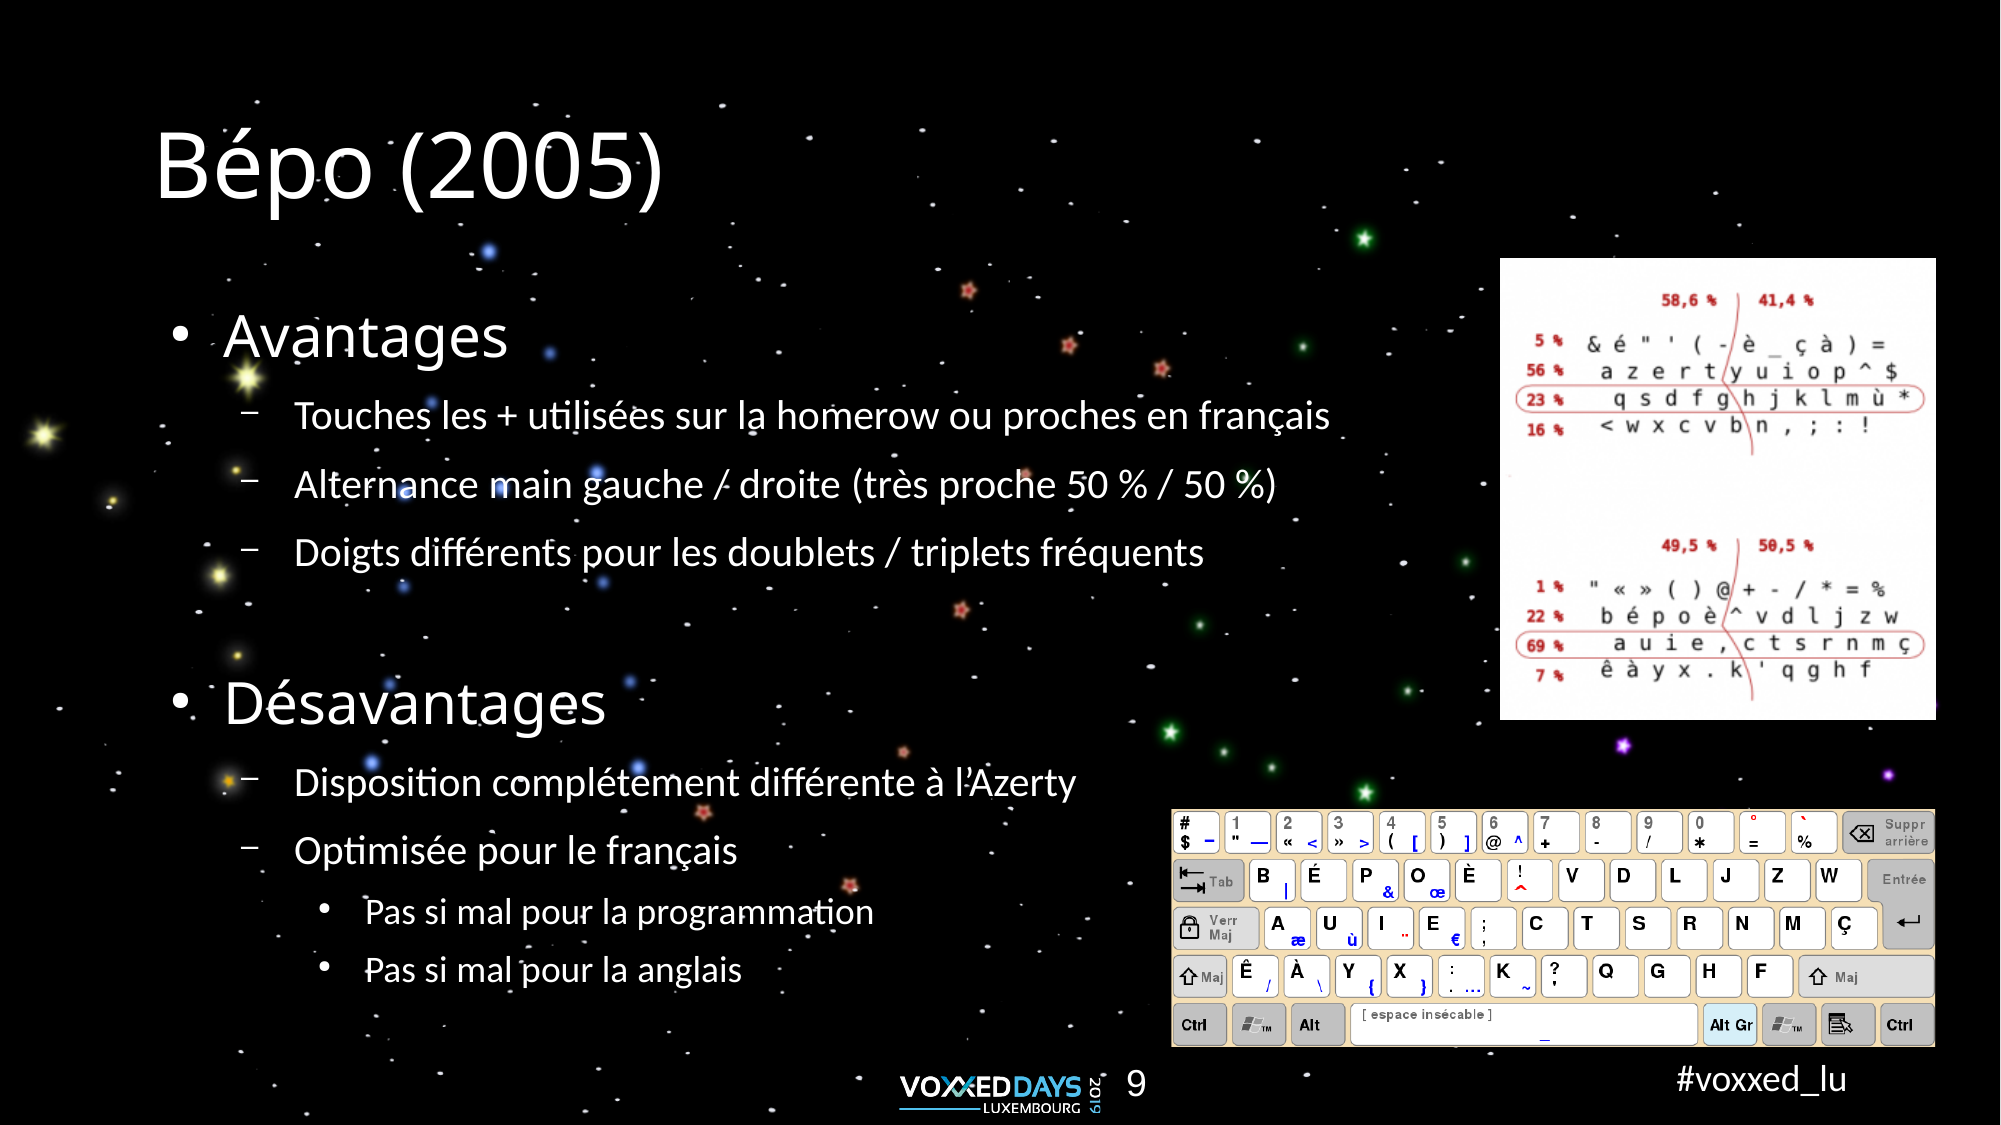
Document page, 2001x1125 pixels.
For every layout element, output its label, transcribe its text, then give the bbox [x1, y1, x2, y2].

text_box <number> [1111, 1054, 1741, 1125]
list Avantages Touches les + utilisées sur la homerow ou proches en français Alternance main gauche / droite (très proche 50 % / 50 %) Doigts différents pour les doublets / triplets fréquents Désavantages Disposition complétement différente à l’Azerty Optimisée pour le français Pas si mal pour la programmation Pas si mal pour la anglais [137, 299, 1863, 1014]
picture [0, 0, 2001, 1125]
title Bépo (2005) [137, 59, 1863, 278]
